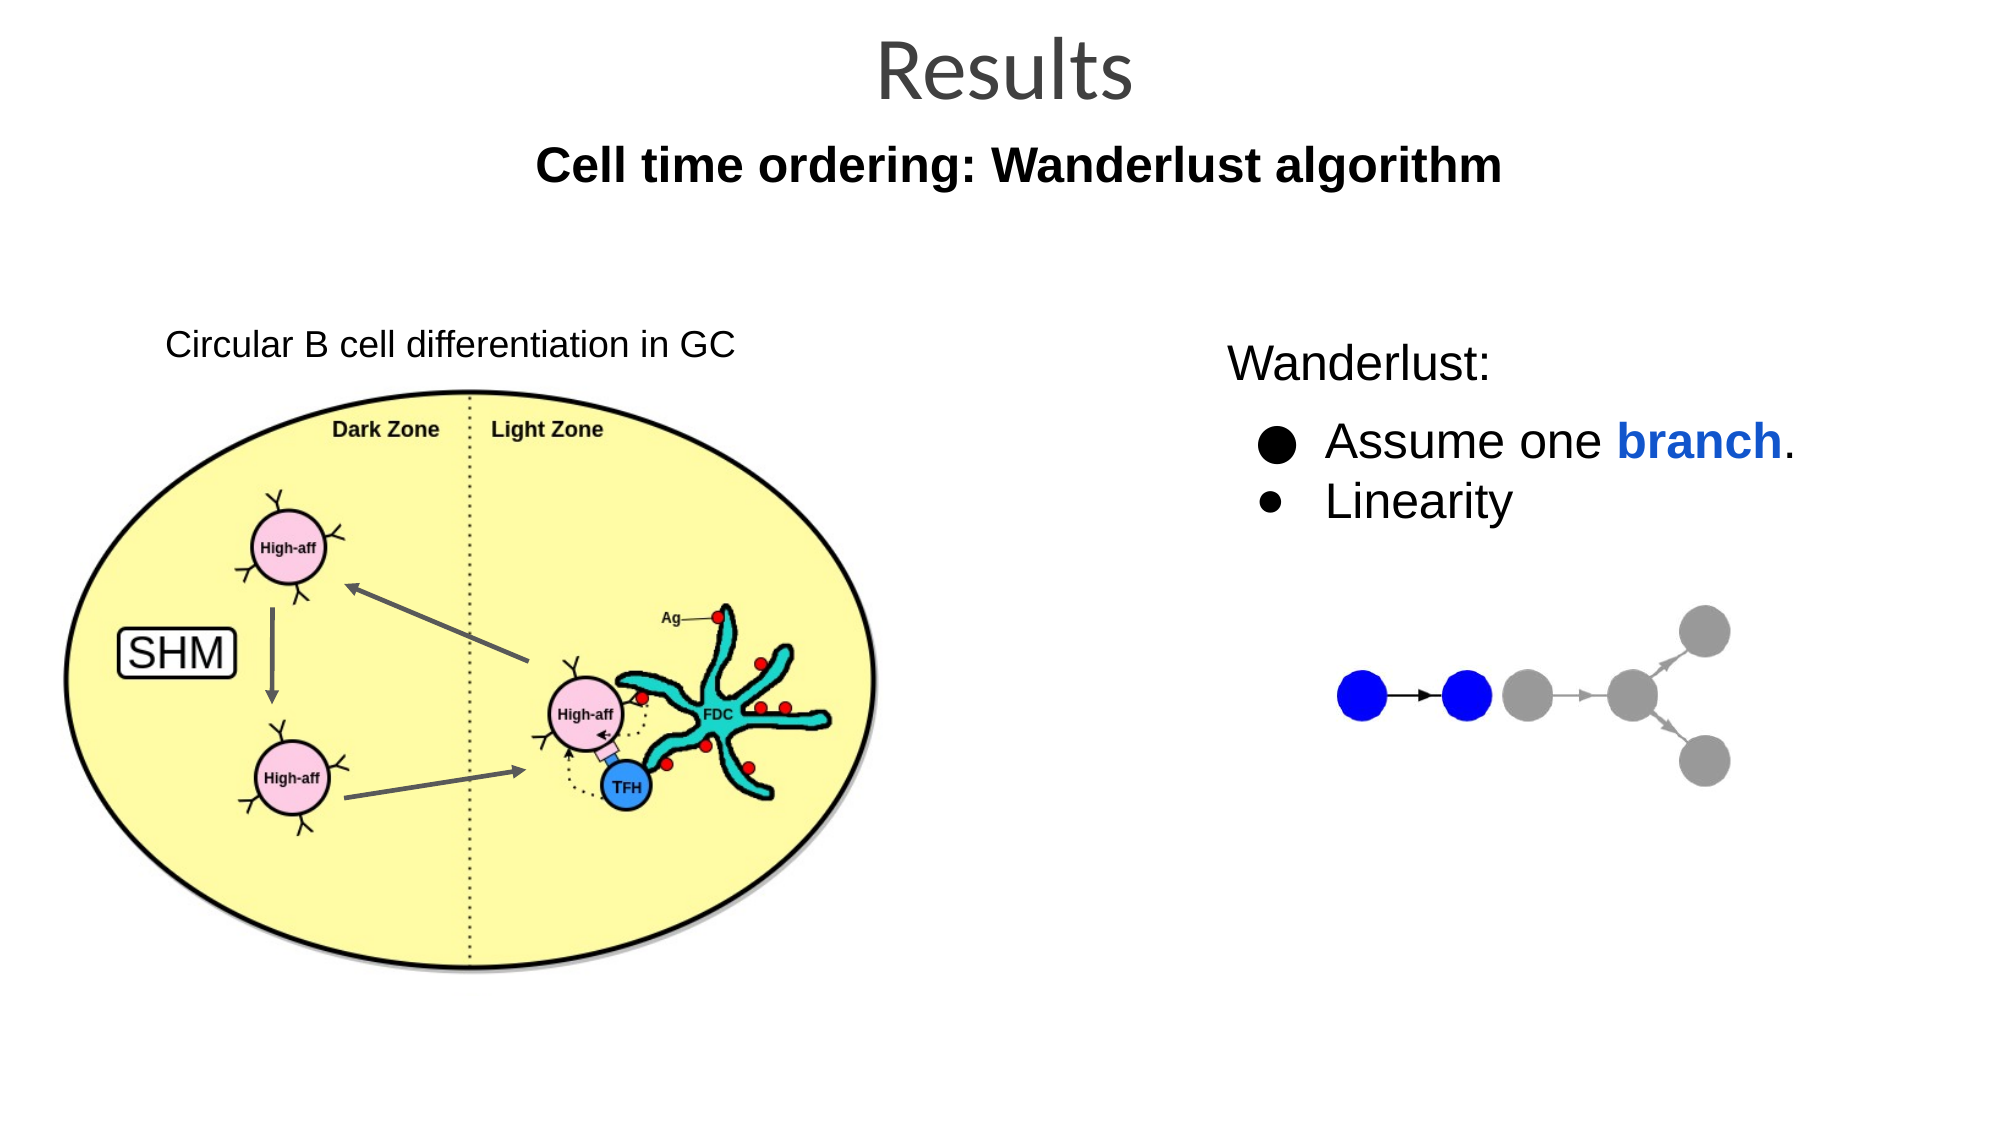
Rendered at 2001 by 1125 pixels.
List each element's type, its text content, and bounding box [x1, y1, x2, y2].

text_box Results [855, 6, 1222, 112]
text_box Wanderlust: [1207, 310, 1677, 388]
text_box Assume one branch. Linearity [1204, 388, 1863, 603]
text_box Cell time ordering: Wanderlust algorithm [515, 112, 1877, 178]
picture [1323, 603, 1744, 799]
picture [29, 364, 900, 996]
text_box Circular B cell differentiation in GC [110, 299, 1020, 389]
